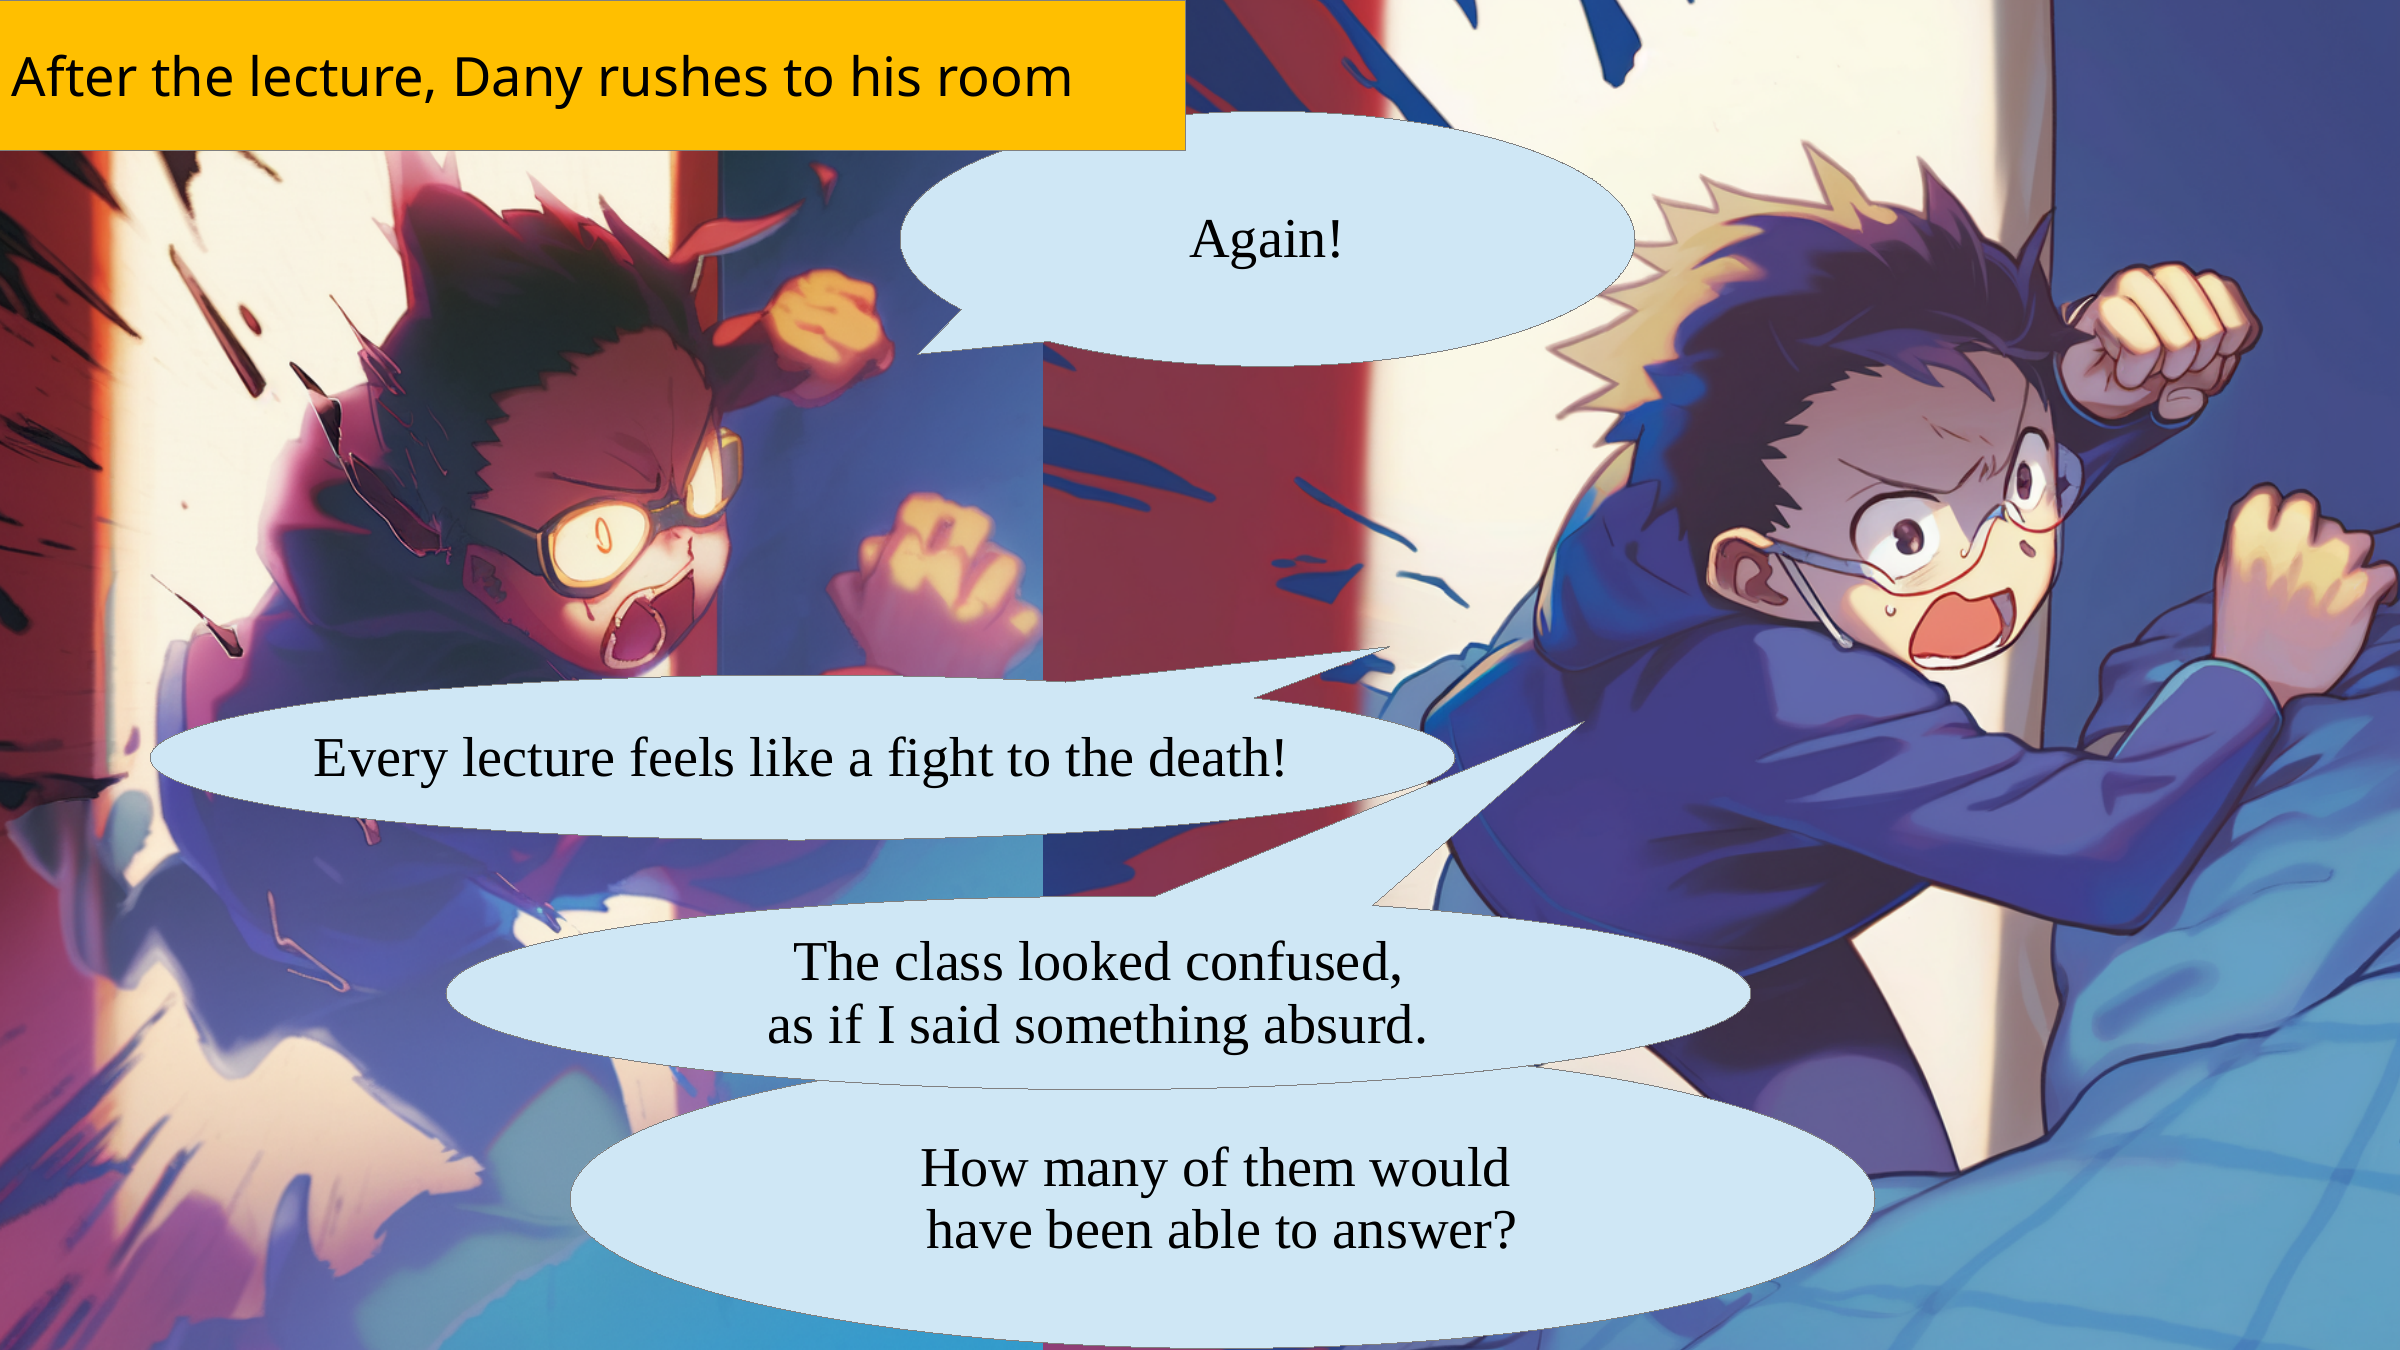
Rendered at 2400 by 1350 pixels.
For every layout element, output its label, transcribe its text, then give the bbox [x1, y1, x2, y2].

text_box After the lecture, Dany rushes to his room [0, 0, 1186, 151]
text_box Every lecture feels like a fight to the death! [150, 646, 1456, 841]
picture [0, 0, 2400, 1350]
text_box How many of them would have been able to answer? [570, 1066, 1876, 1349]
text_box Again! [900, 111, 1636, 367]
text_box The class looked confused, as if I said something absurd. [445, 721, 1751, 1090]
